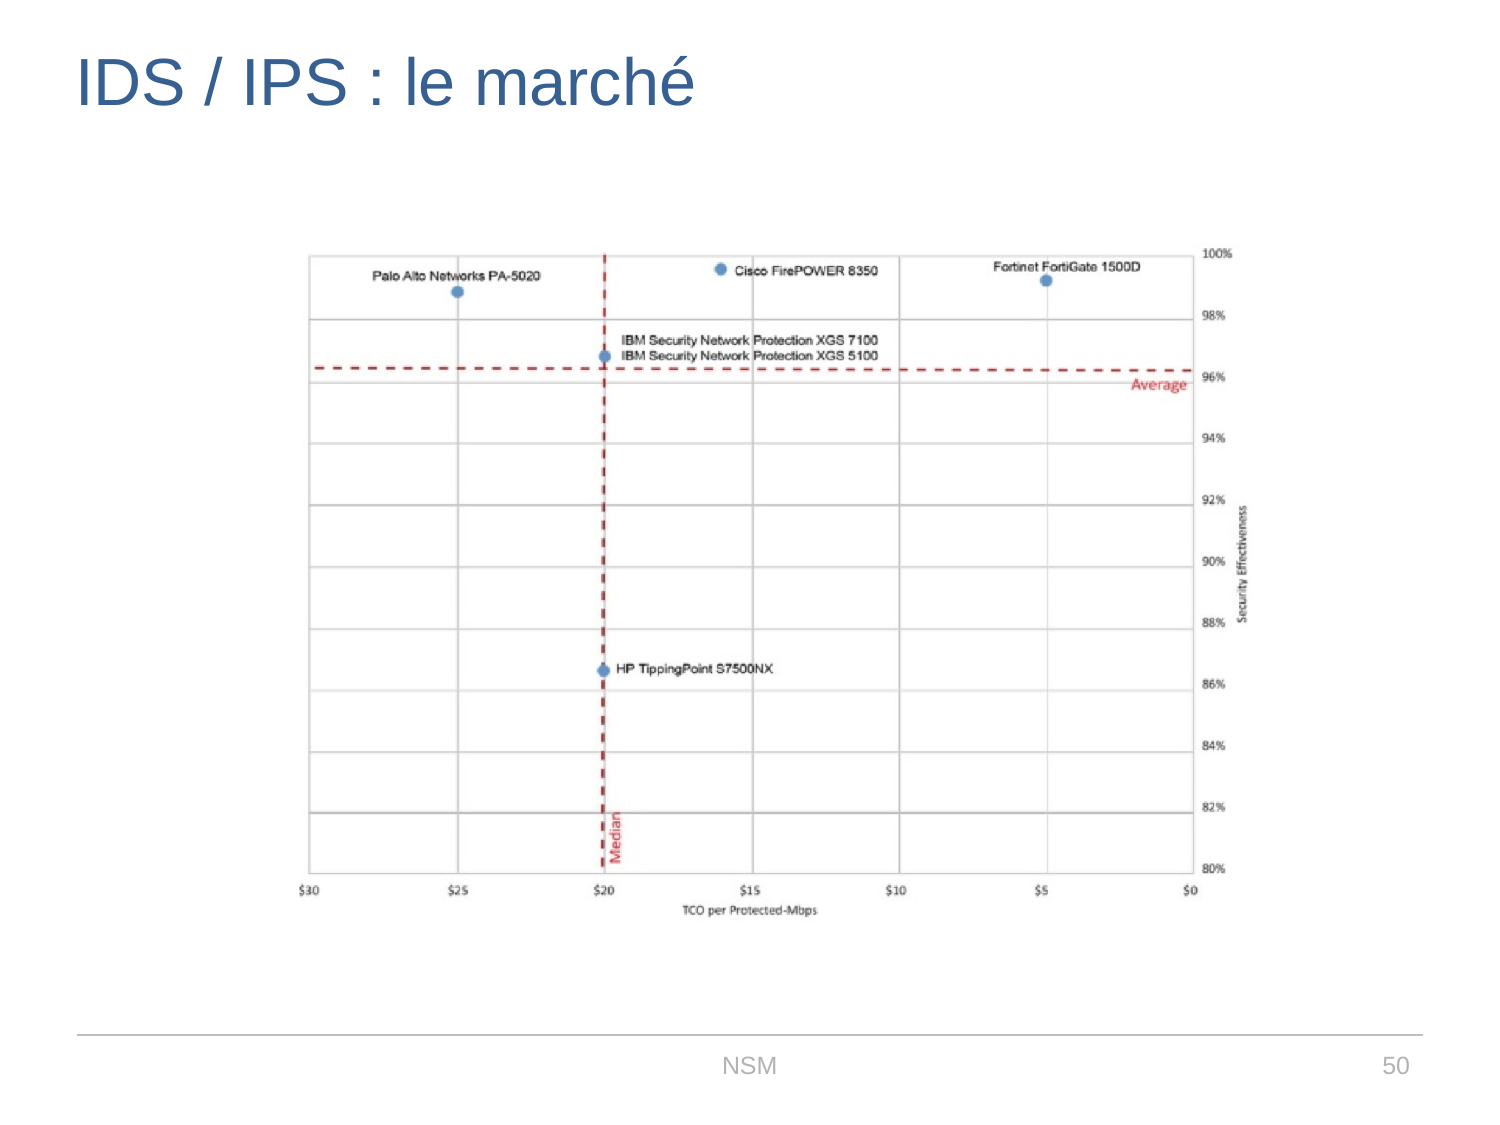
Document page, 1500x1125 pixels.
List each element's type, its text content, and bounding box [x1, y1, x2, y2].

title IDS / IPS : le marché [75, 45, 1425, 233]
picture [299, 242, 1252, 922]
